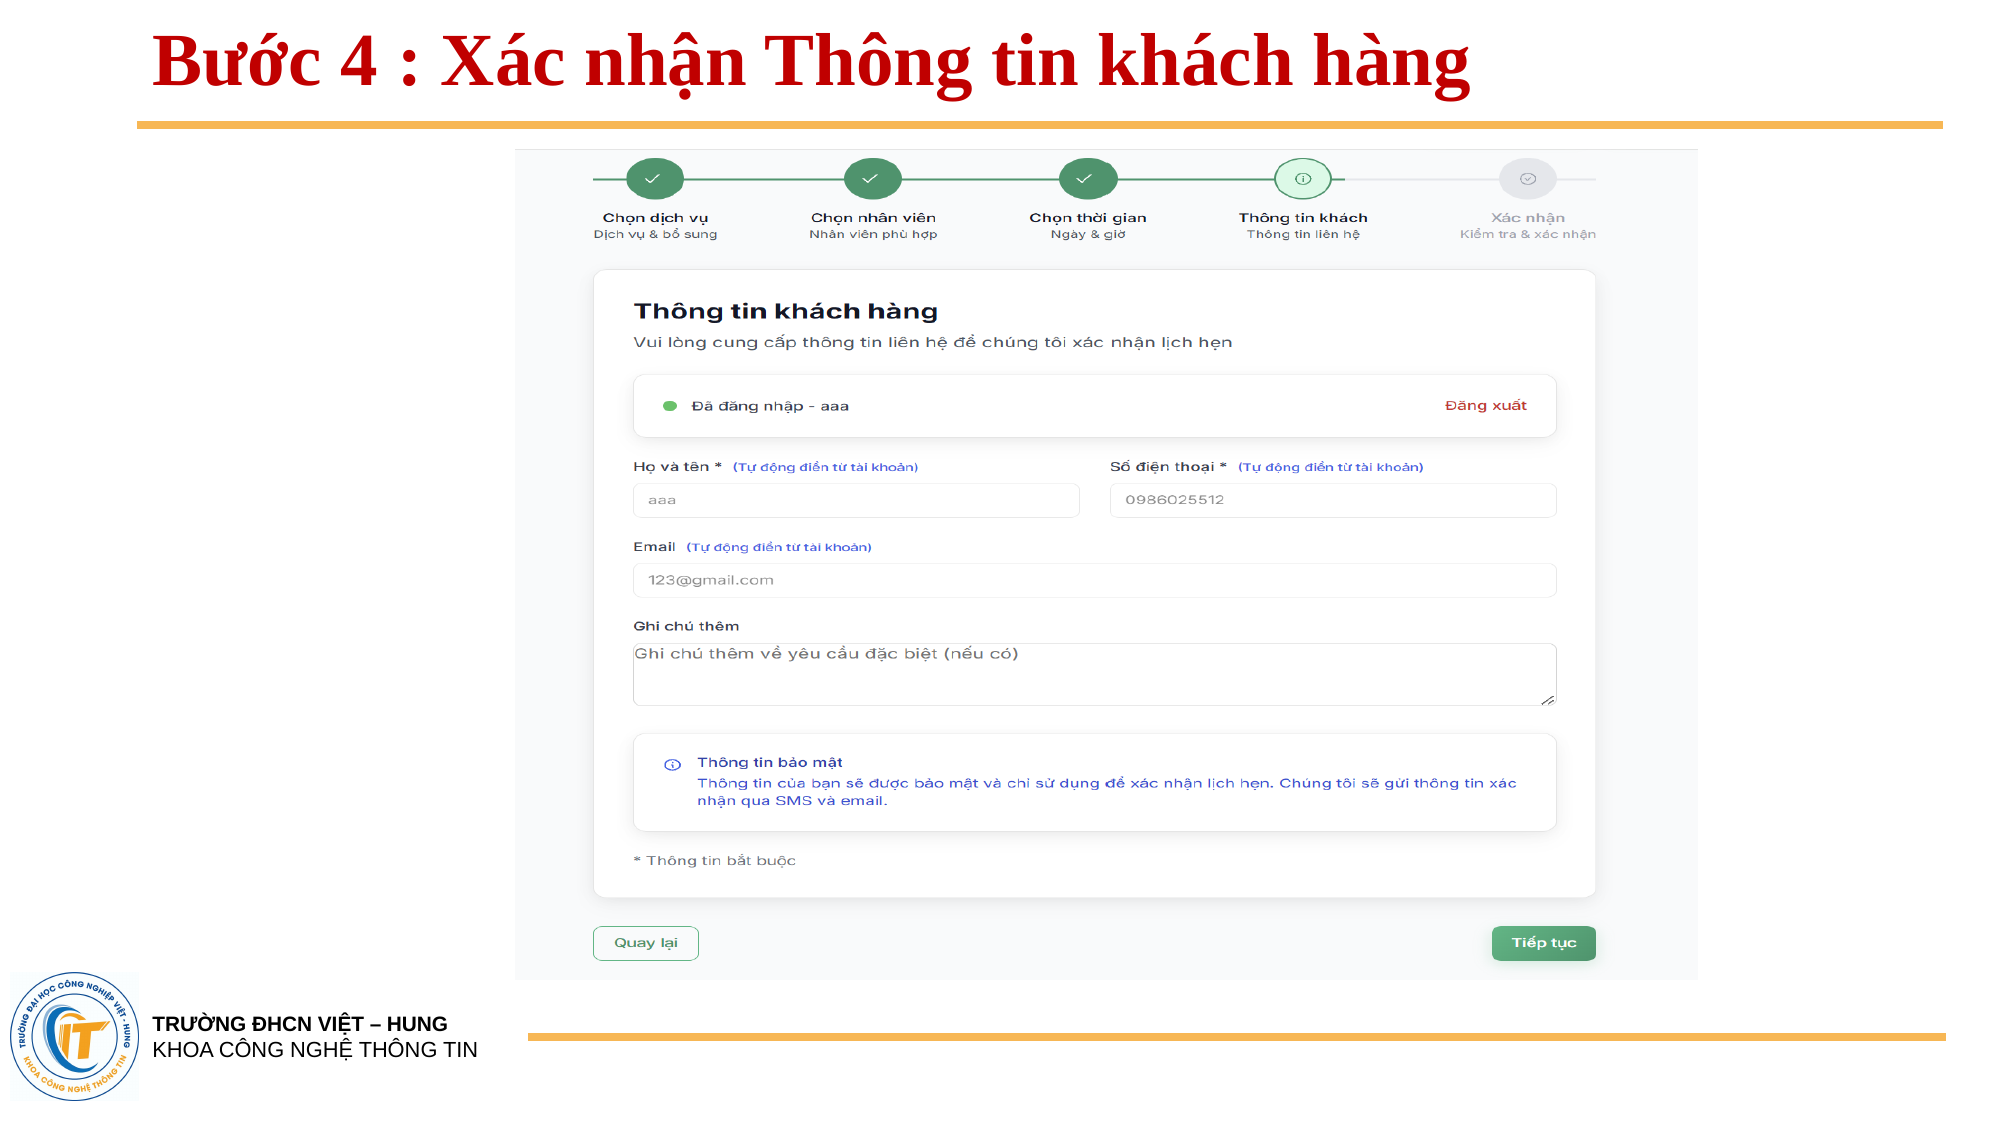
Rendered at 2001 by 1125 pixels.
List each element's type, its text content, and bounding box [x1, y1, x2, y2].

title Bước 4 : Xác nhận Thông tin khách hàng [137, 11, 1944, 112]
picture [515, 149, 1698, 980]
